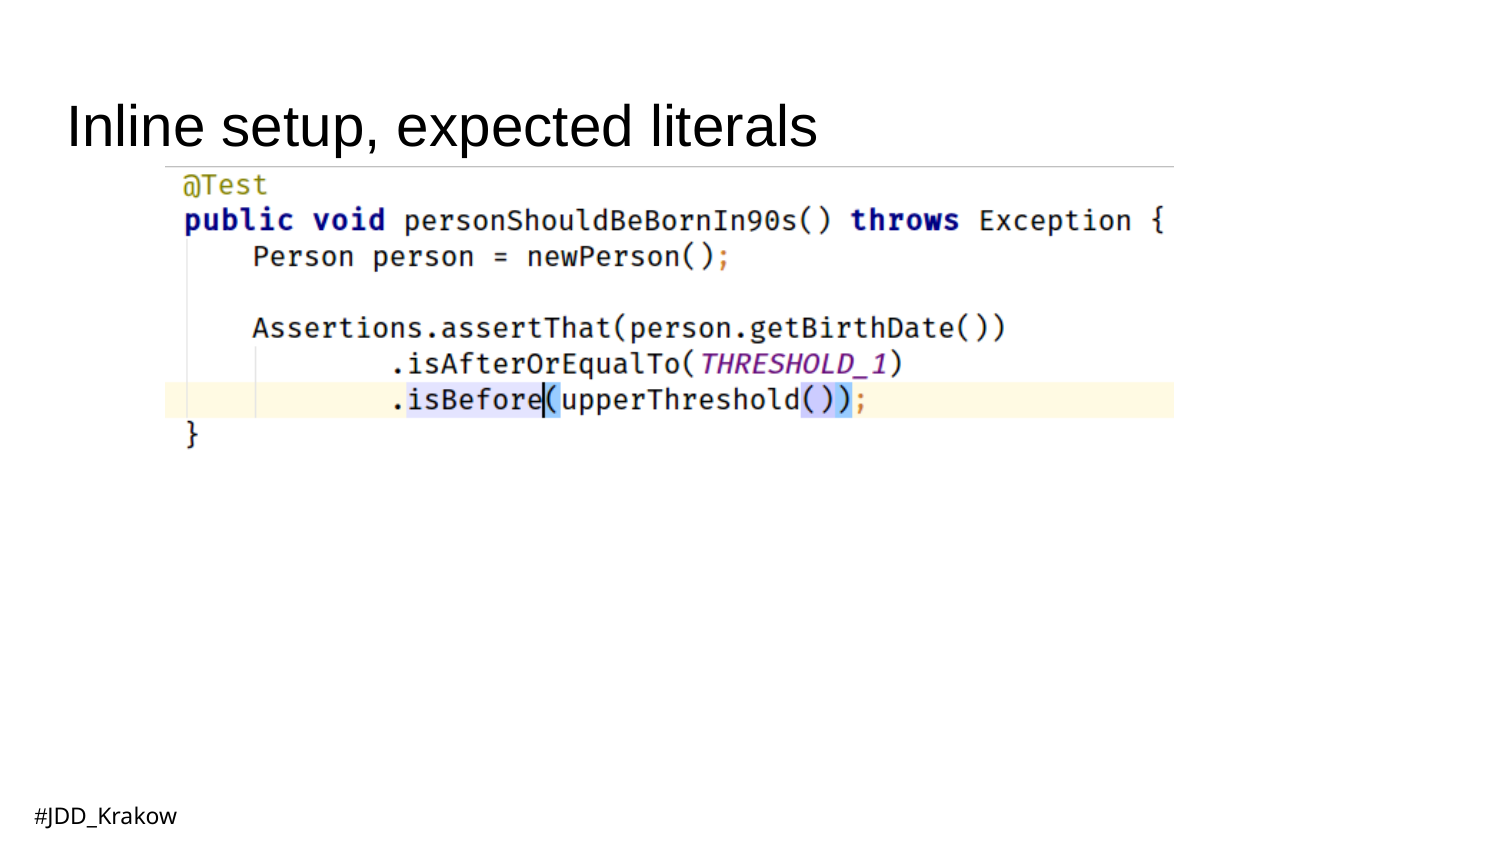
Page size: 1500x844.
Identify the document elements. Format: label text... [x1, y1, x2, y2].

text_box #JDD_Krakow [0, 786, 247, 844]
title Inline setup, expected literals [51, 72, 1449, 167]
picture [165, 166, 1174, 464]
